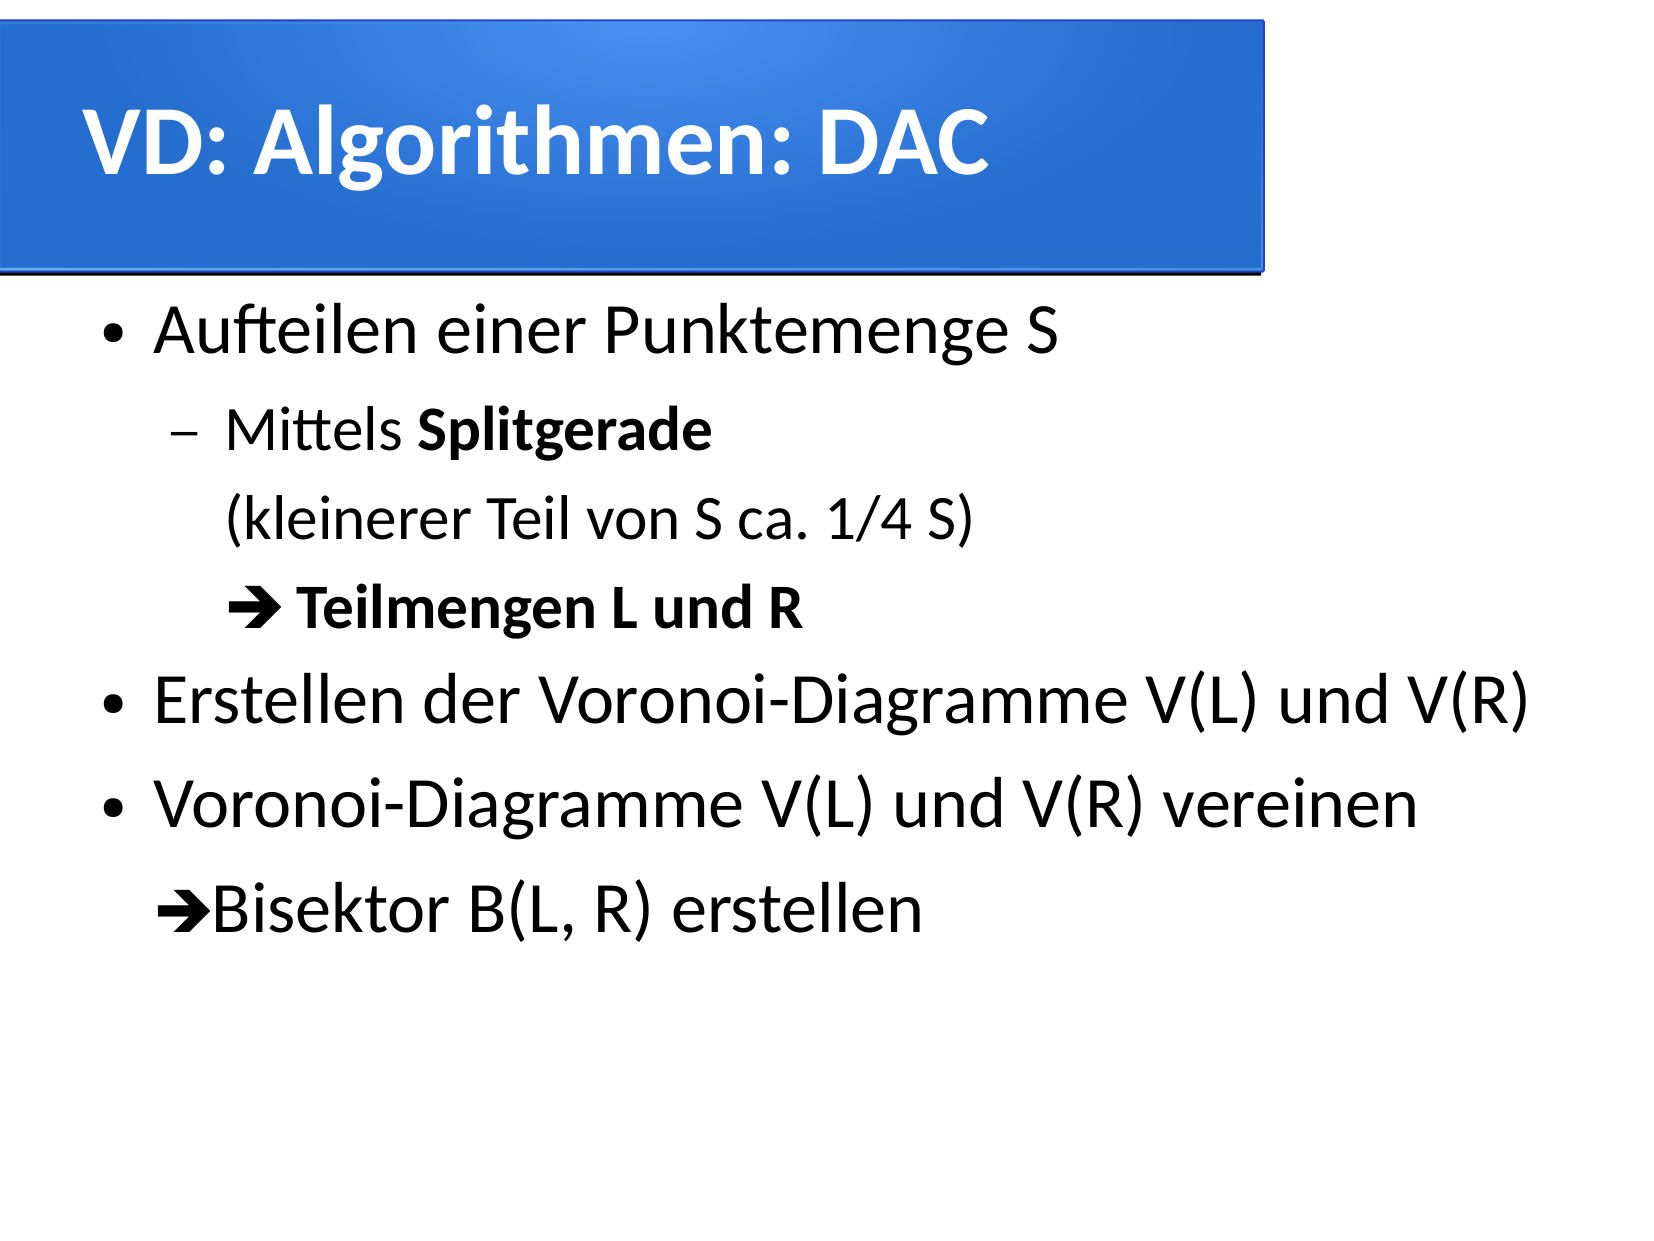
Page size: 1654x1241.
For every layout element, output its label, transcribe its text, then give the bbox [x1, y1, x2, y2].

list Aufteilen einer Punktemenge S Mittels Splitgerade (kleinerer Teil von S ca. 1/4 S)  Teilmengen L und R Erstellen der Voronoi-Diagramme V(L) und V(R) Voronoi-Diagramme V(L) und V(R) vereinen Bisektor B(L, R) erstellen [82, 299, 1571, 1019]
title VD: Algorithmen: DAC [82, 47, 1235, 252]
